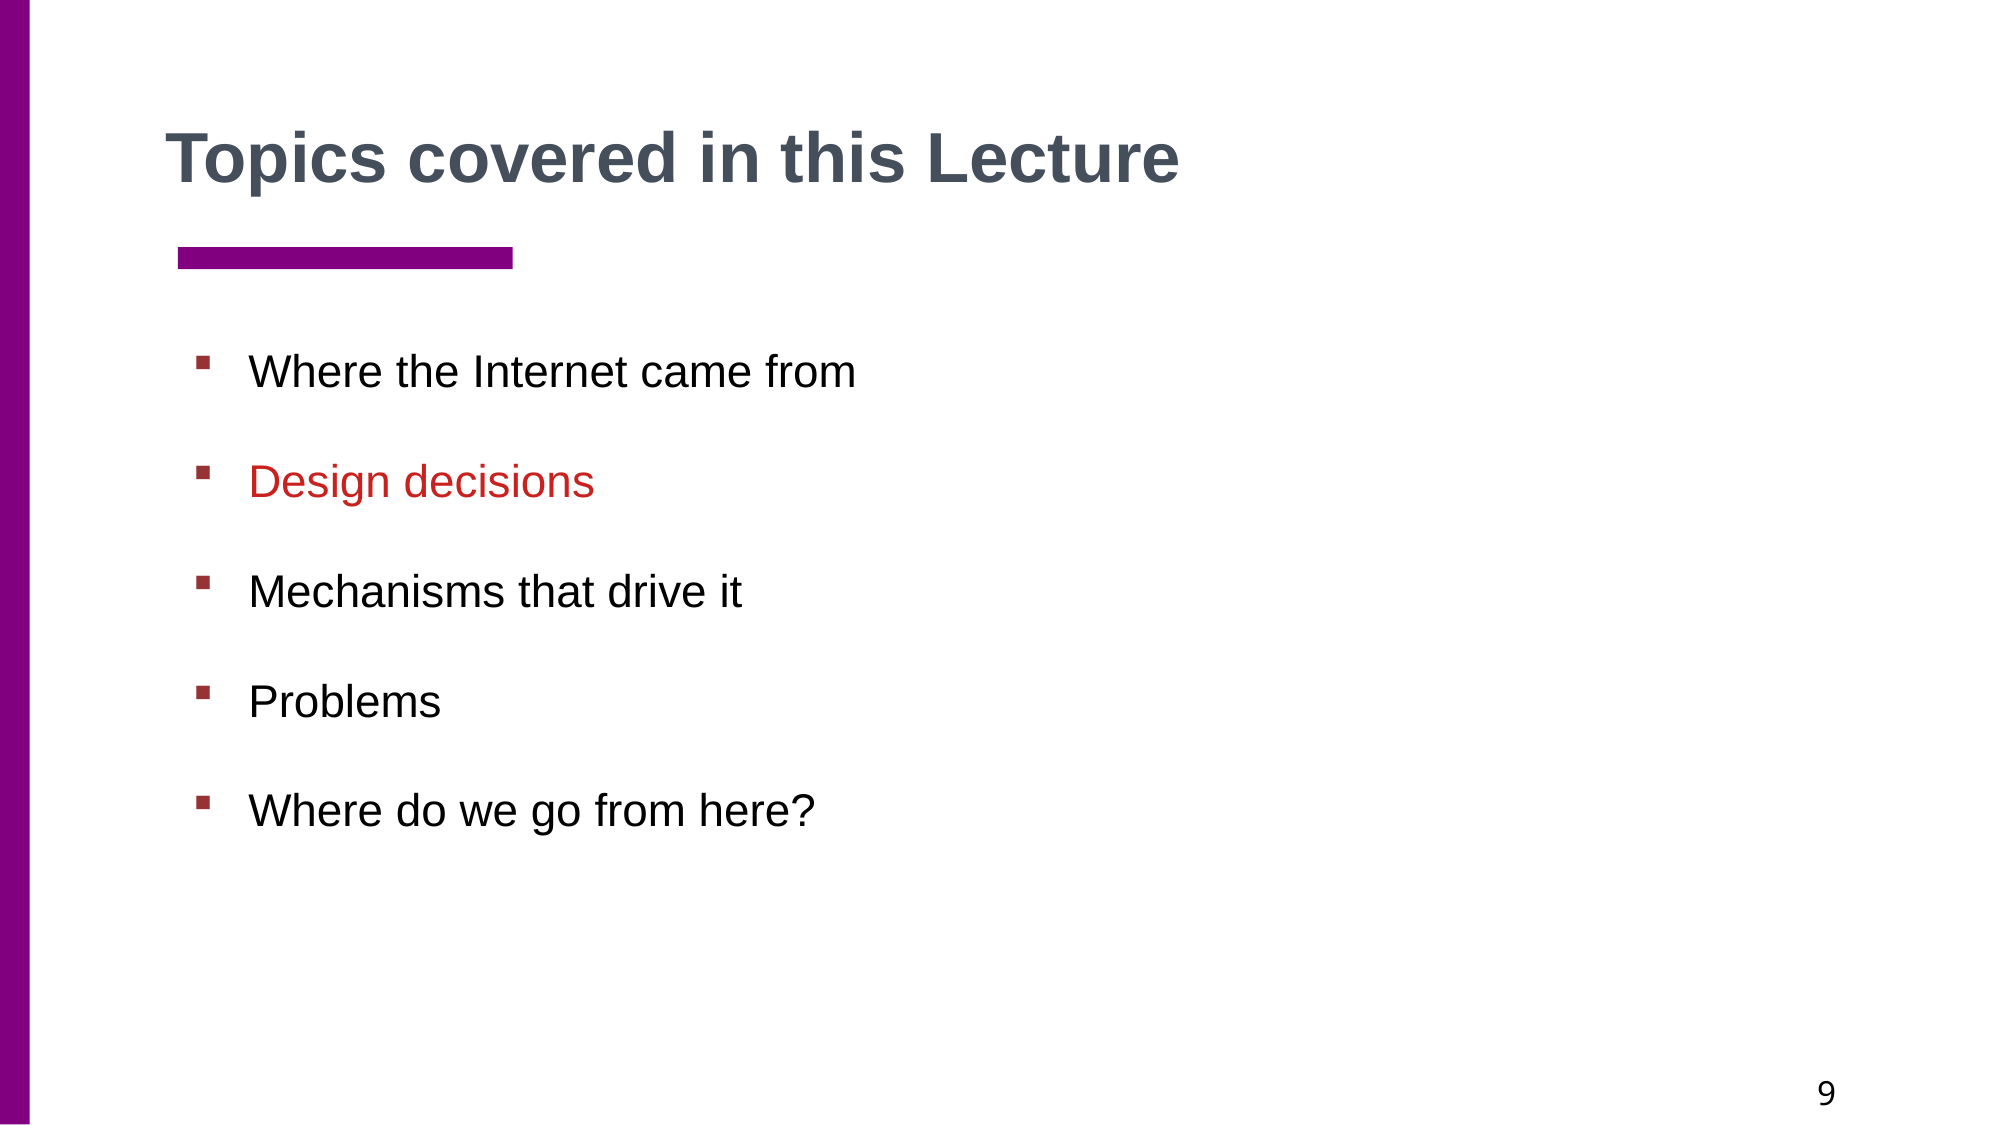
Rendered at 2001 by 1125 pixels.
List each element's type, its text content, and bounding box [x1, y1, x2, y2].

text_box Topics covered in this Lecture [151, 0, 1849, 212]
text_box Where the Internet came from Design decisions Mechanisms that drive it Problems Where do we go from here? [177, 326, 1875, 1050]
